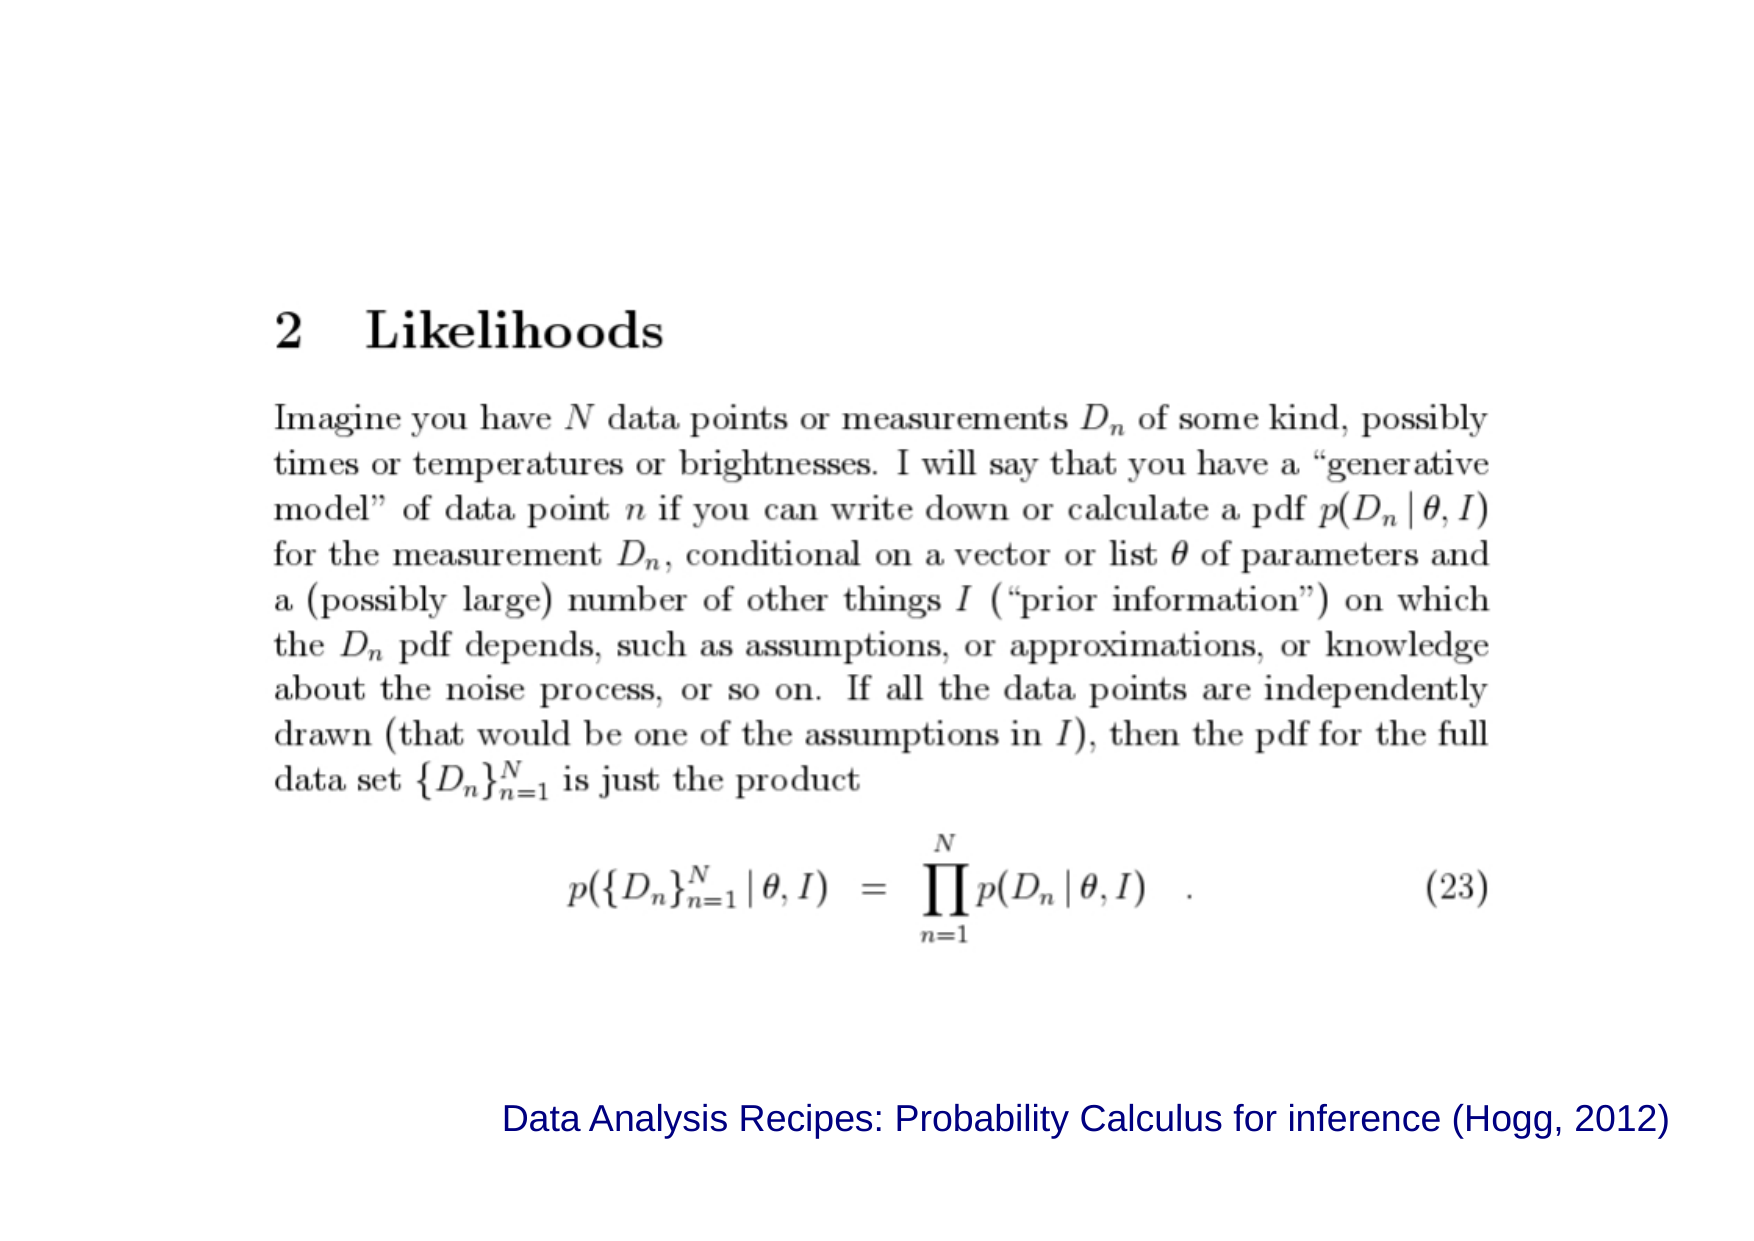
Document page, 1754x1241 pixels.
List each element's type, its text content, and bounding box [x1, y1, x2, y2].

picture [216, 290, 1553, 957]
text_box Data Analysis Recipes: Probability Calculus for inference (Hogg, 2012) [487, 1089, 1685, 1147]
